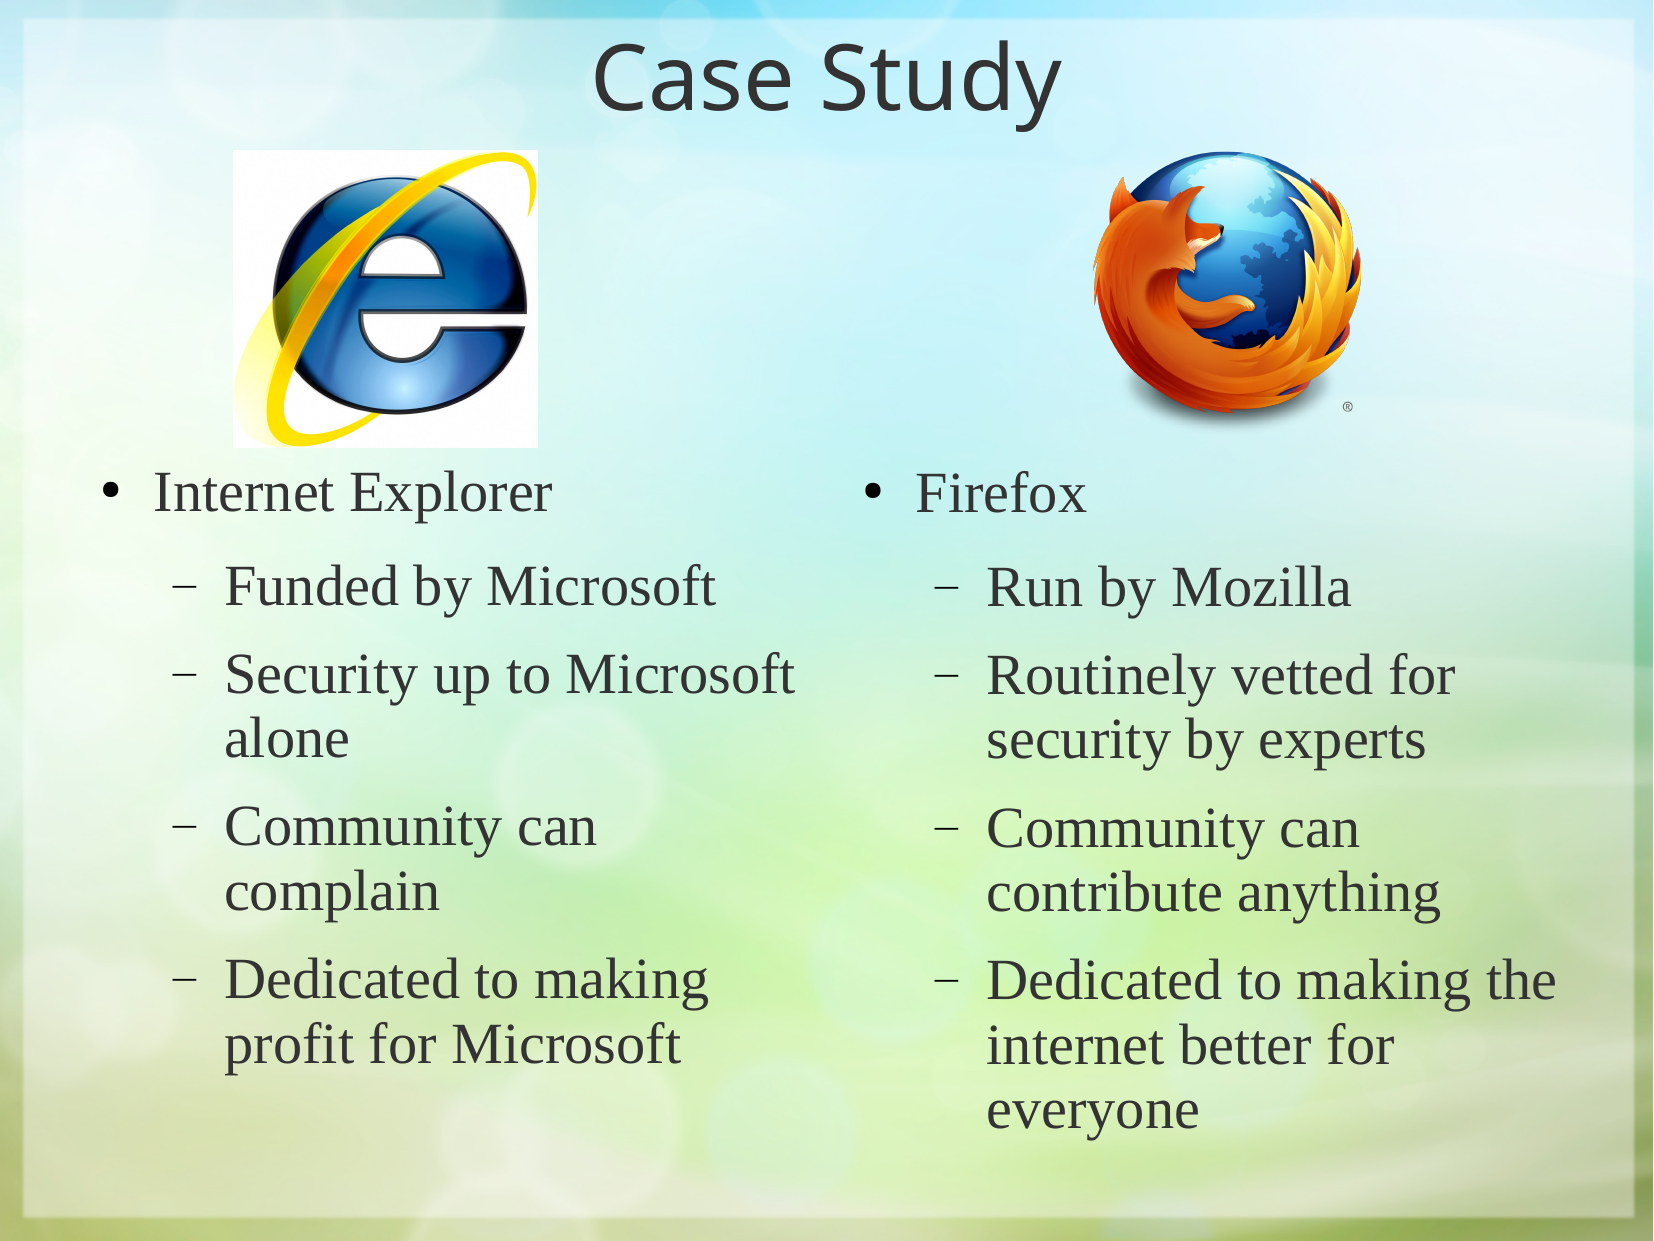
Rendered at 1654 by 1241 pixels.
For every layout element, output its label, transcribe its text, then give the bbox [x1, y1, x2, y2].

picture [0, 0, 1654, 1241]
title Case Study [82, 0, 1571, 151]
list Internet Explorer Funded by Microsoft Security up to Microsoft alone Community can complain Dedicated to making profit for Microsoft [82, 458, 809, 1171]
list Firefox Run by Mozilla Routinely vetted for security by experts Community can contribute anything Dedicated to making the internet better for everyone [844, 460, 1571, 1142]
